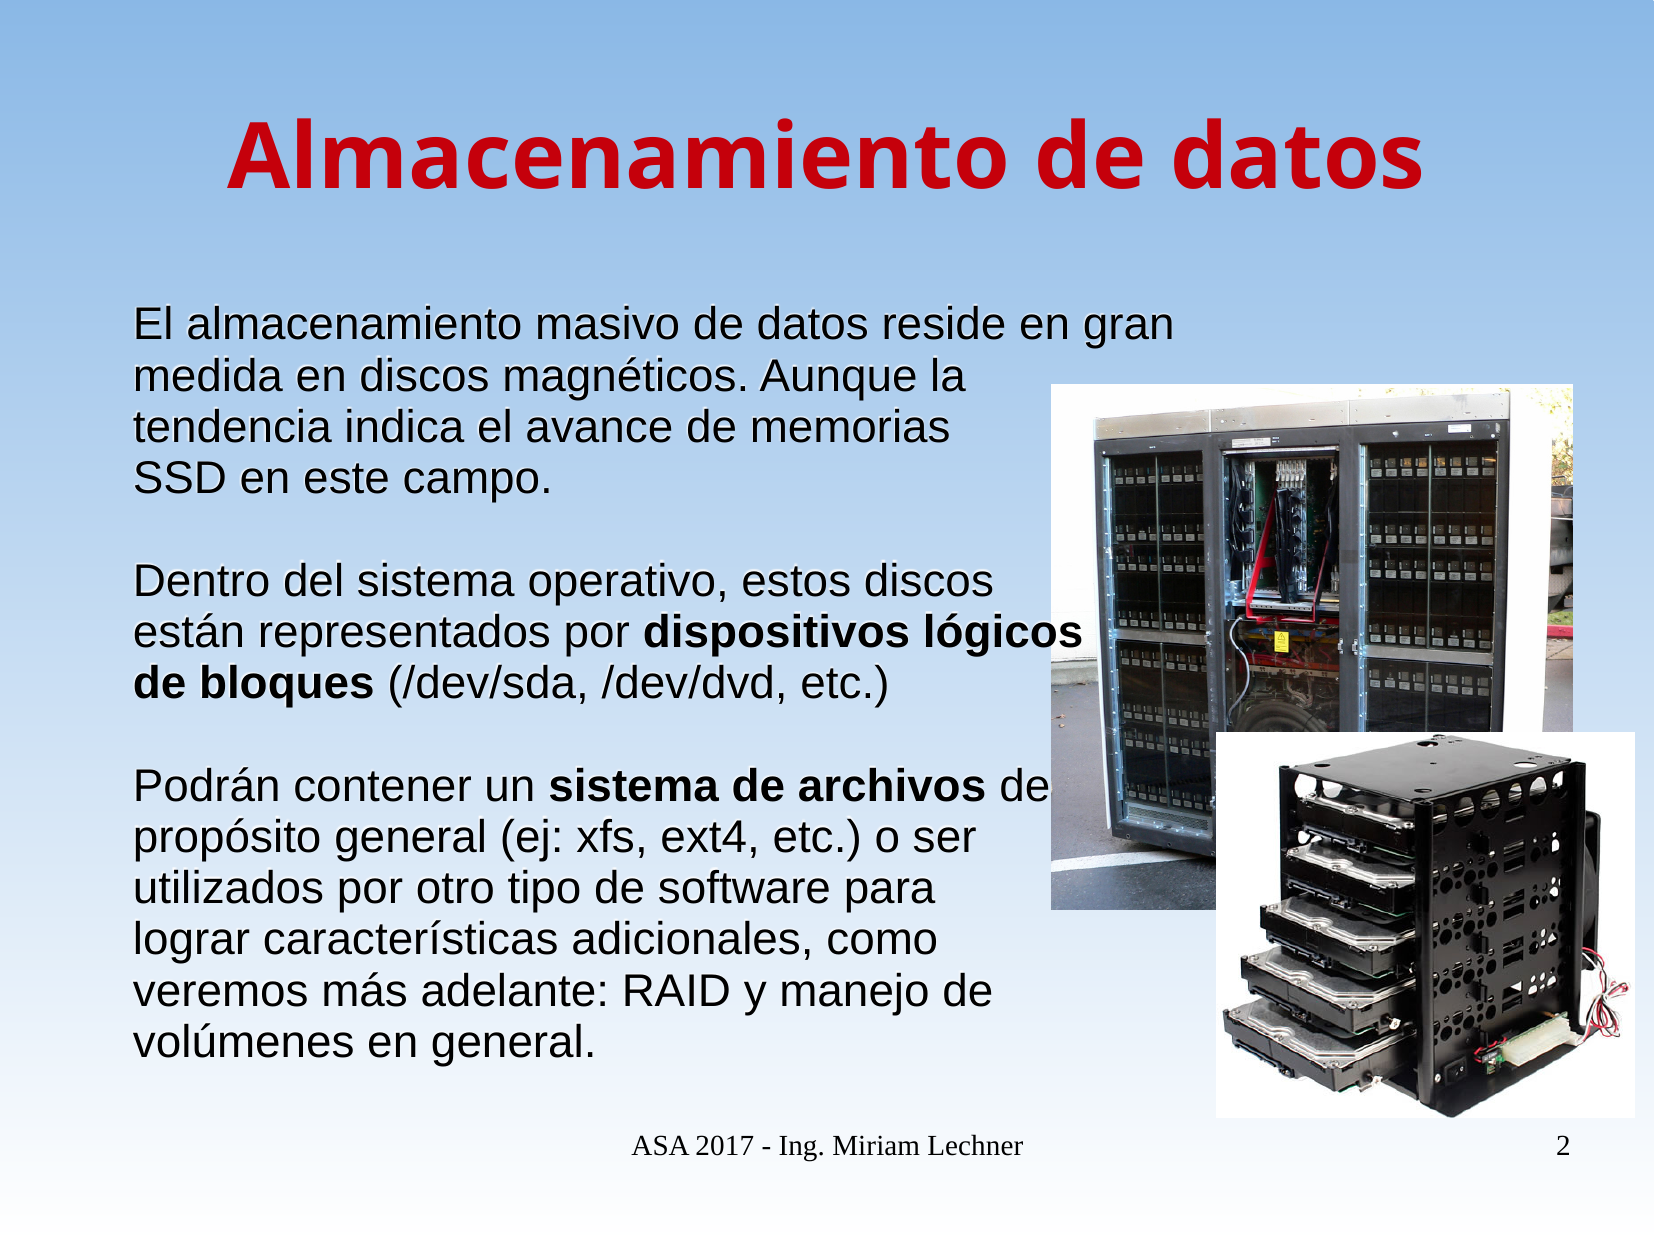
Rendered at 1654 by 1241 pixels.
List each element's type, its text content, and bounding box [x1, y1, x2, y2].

picture [1204, 384, 1635, 1118]
title Almacenamiento de datos [82, 49, 1571, 257]
text_box El almacenamiento masivo de datos reside en gran medida en discos magnéticos. Aunque la tendencia indica el avance de memorias SSD en este campo. Dentro del sistema operativo, estos discos están representados por dispositivos lógicos de bloques (/dev/sda, /dev/dvd, etc.) Podrán contener un sistema de archivos de propósito general (ej: xfs, ext4, etc.) o ser utilizados por otro tipo de software para lograr características adicionales, como veremos más adelante: RAID y manejo de volúmenes en general. [118, 290, 1204, 1241]
